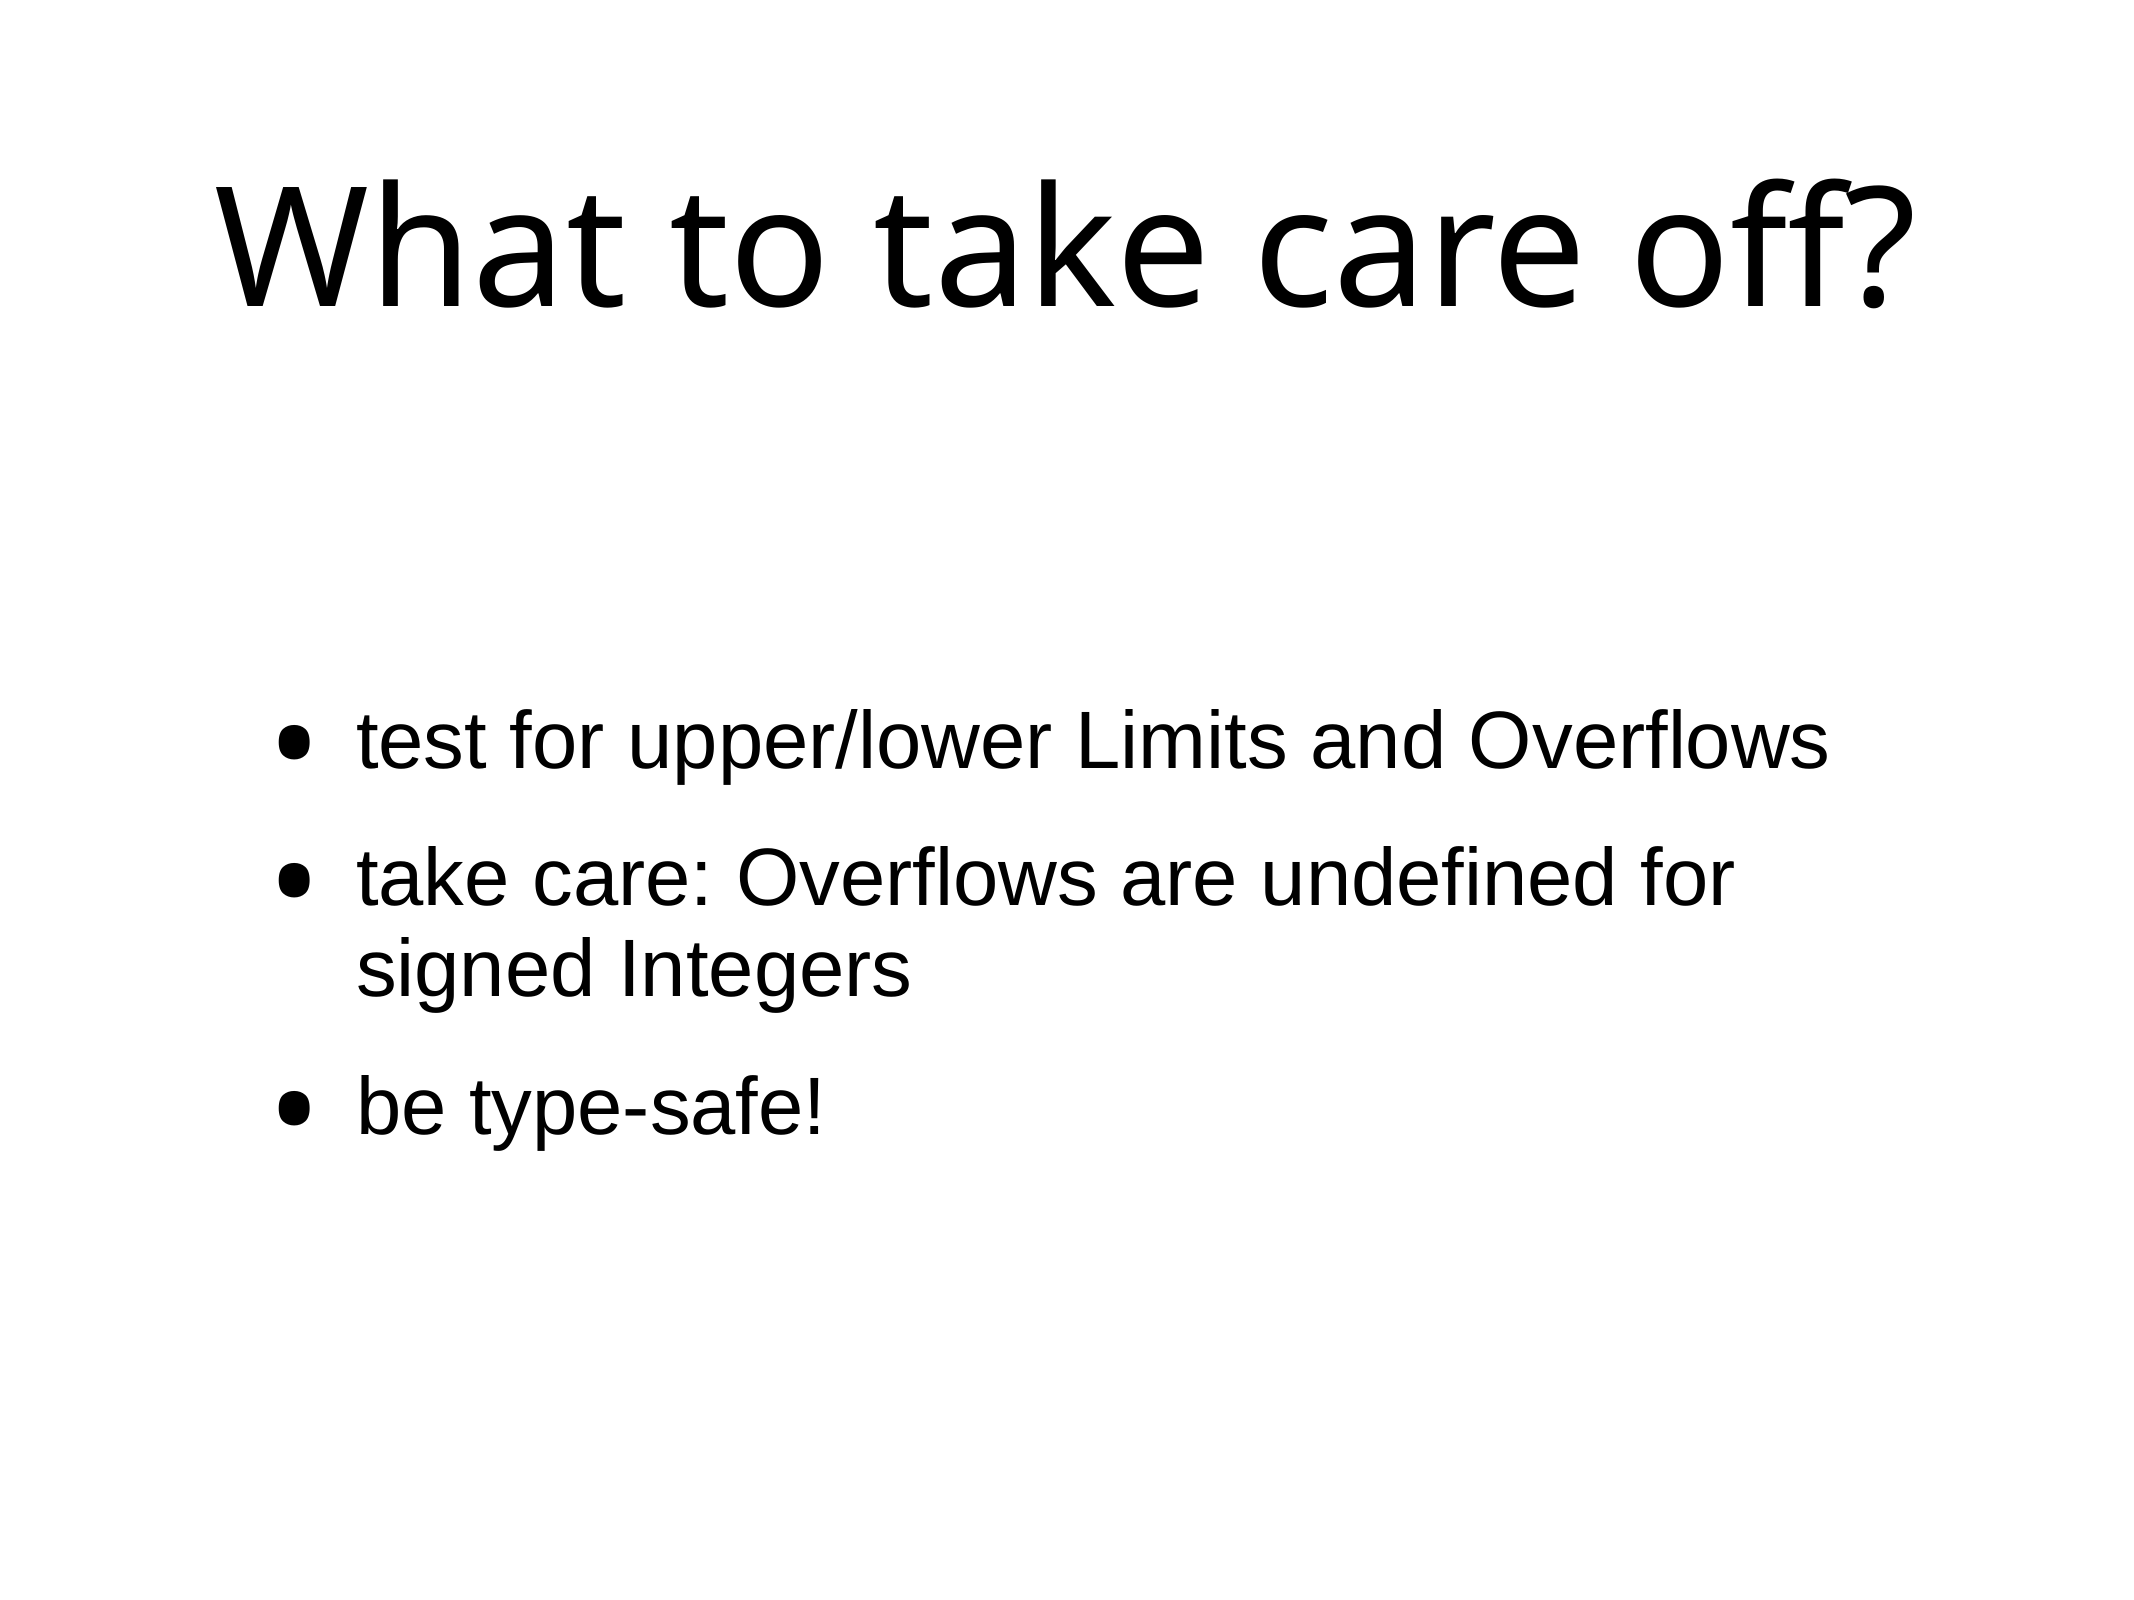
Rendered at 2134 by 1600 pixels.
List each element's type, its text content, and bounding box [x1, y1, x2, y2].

list test for upper/lower Limits and Overflows take care: Overflows are undefined for signed Integers be type-safe! [212, 658, 1919, 1188]
title What to take care off? [208, 41, 1925, 442]
